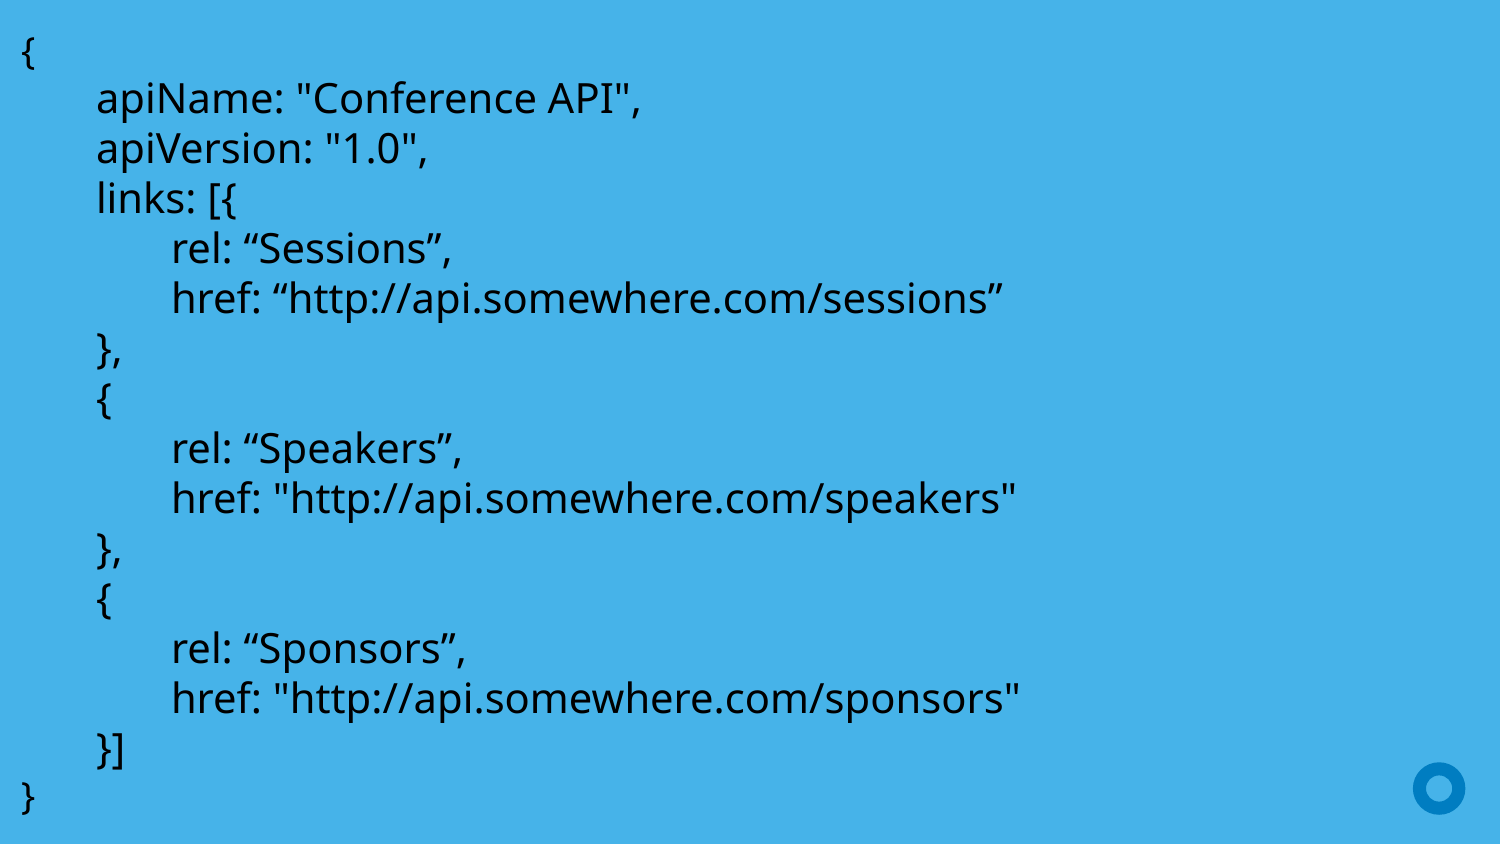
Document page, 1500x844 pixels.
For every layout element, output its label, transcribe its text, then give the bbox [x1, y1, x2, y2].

text_box { apiName: "Conference API", apiVersion: "1.0", links: [{ rel: “Sessions”, href: “http://api.somewhere.com/sessions” }, { rel: “Speakers”, href: "http://api.somewhere.com/speakers" }, { rel: “Sponsors”, href: "http://api.somewhere.com/sponsors" }] } [21, 26, 1500, 818]
